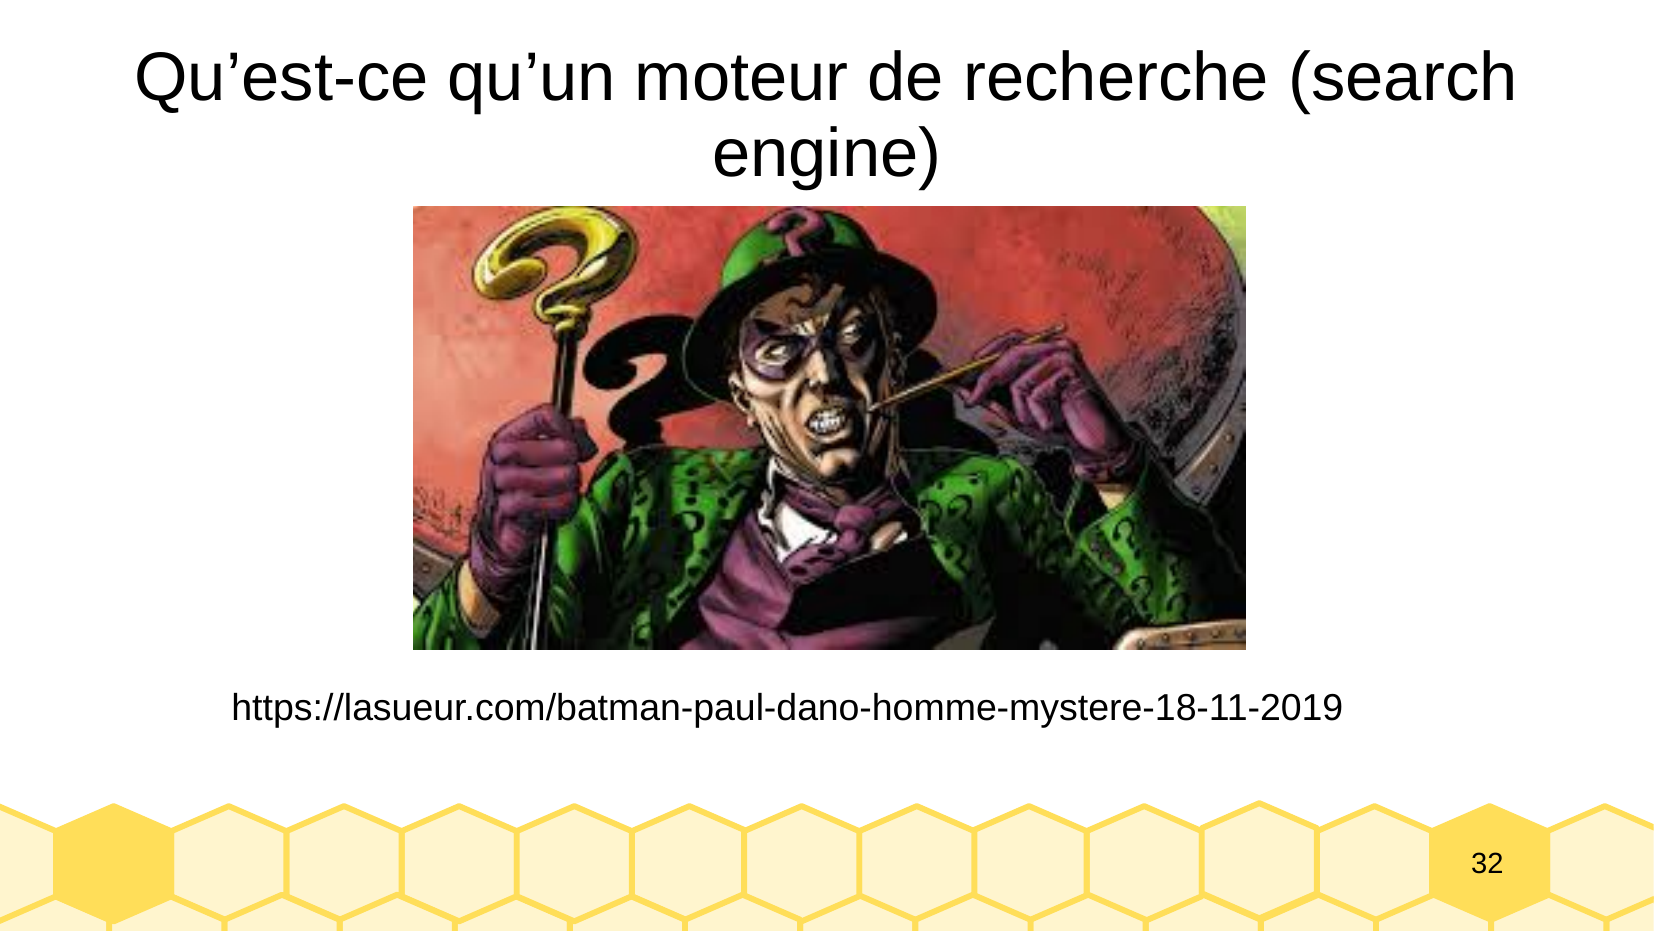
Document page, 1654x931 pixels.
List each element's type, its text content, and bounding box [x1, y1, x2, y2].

text_box https://lasueur.com/batman-paul-dano-homme-mystere-18-11-2019 [216, 679, 1359, 736]
picture [413, 206, 1246, 650]
title Qu’est-ce qu’un moteur de recherche (search engine) [82, 37, 1571, 193]
